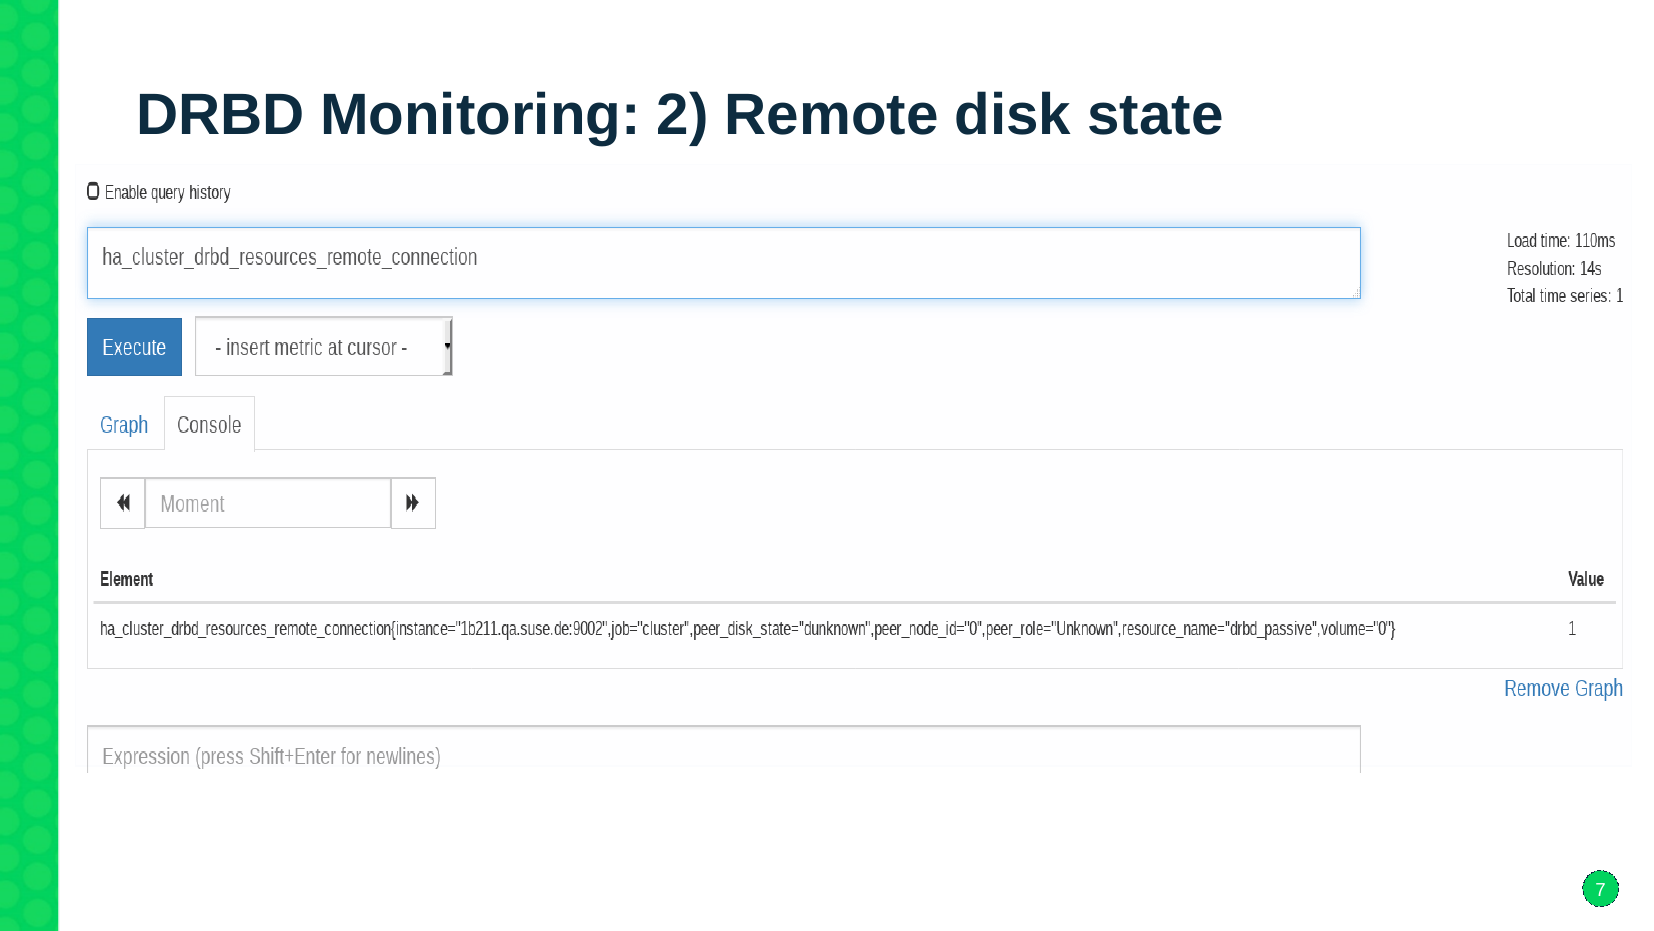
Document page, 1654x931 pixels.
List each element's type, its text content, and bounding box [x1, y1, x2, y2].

picture [0, 0, 1641, 931]
title DRBD Monitoring: 2) Remote disk state [121, 37, 1531, 164]
